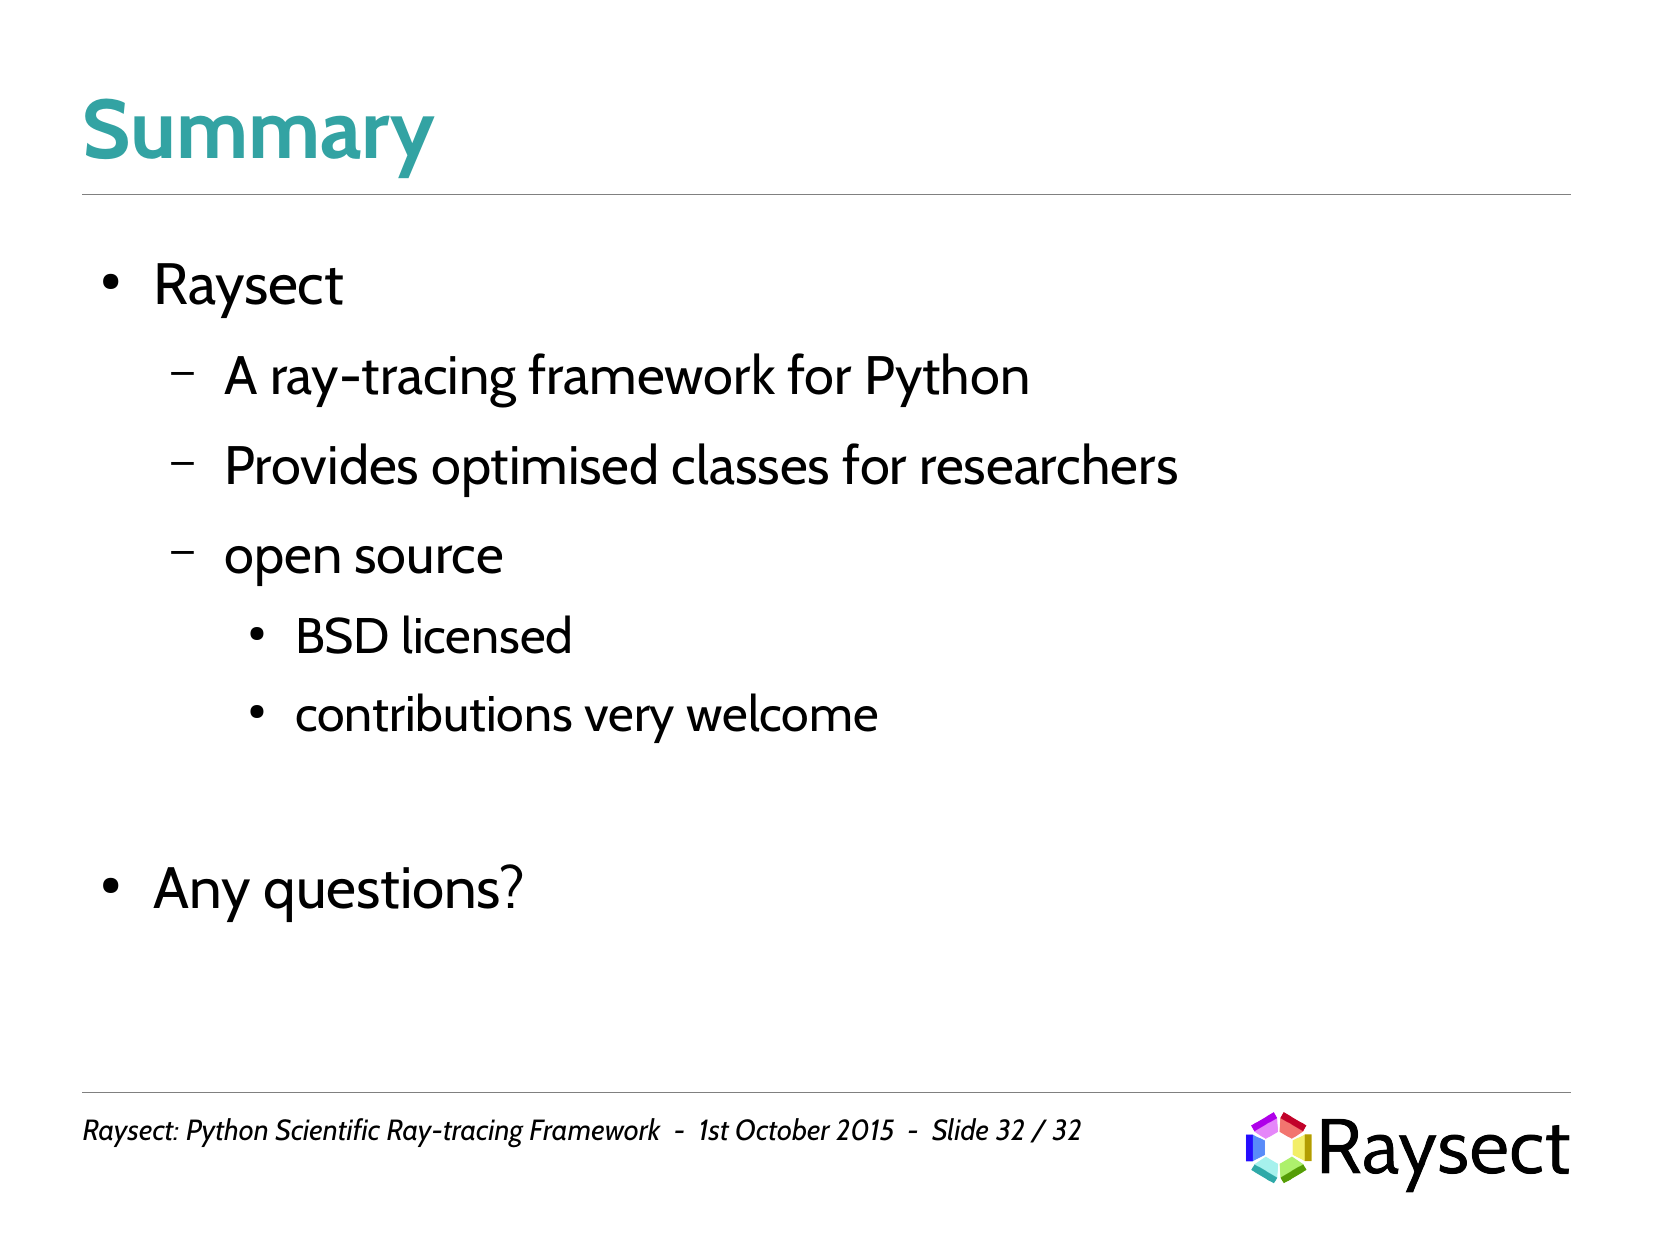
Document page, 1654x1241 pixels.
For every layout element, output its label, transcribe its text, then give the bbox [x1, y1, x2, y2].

title Summary [82, 70, 1571, 187]
picture [1242, 1108, 1573, 1196]
list Raysect A ray-tracing framework for Python Provides optimised classes for researchers open source BSD licensed contributions very welcome Any questions? [82, 248, 1571, 1063]
